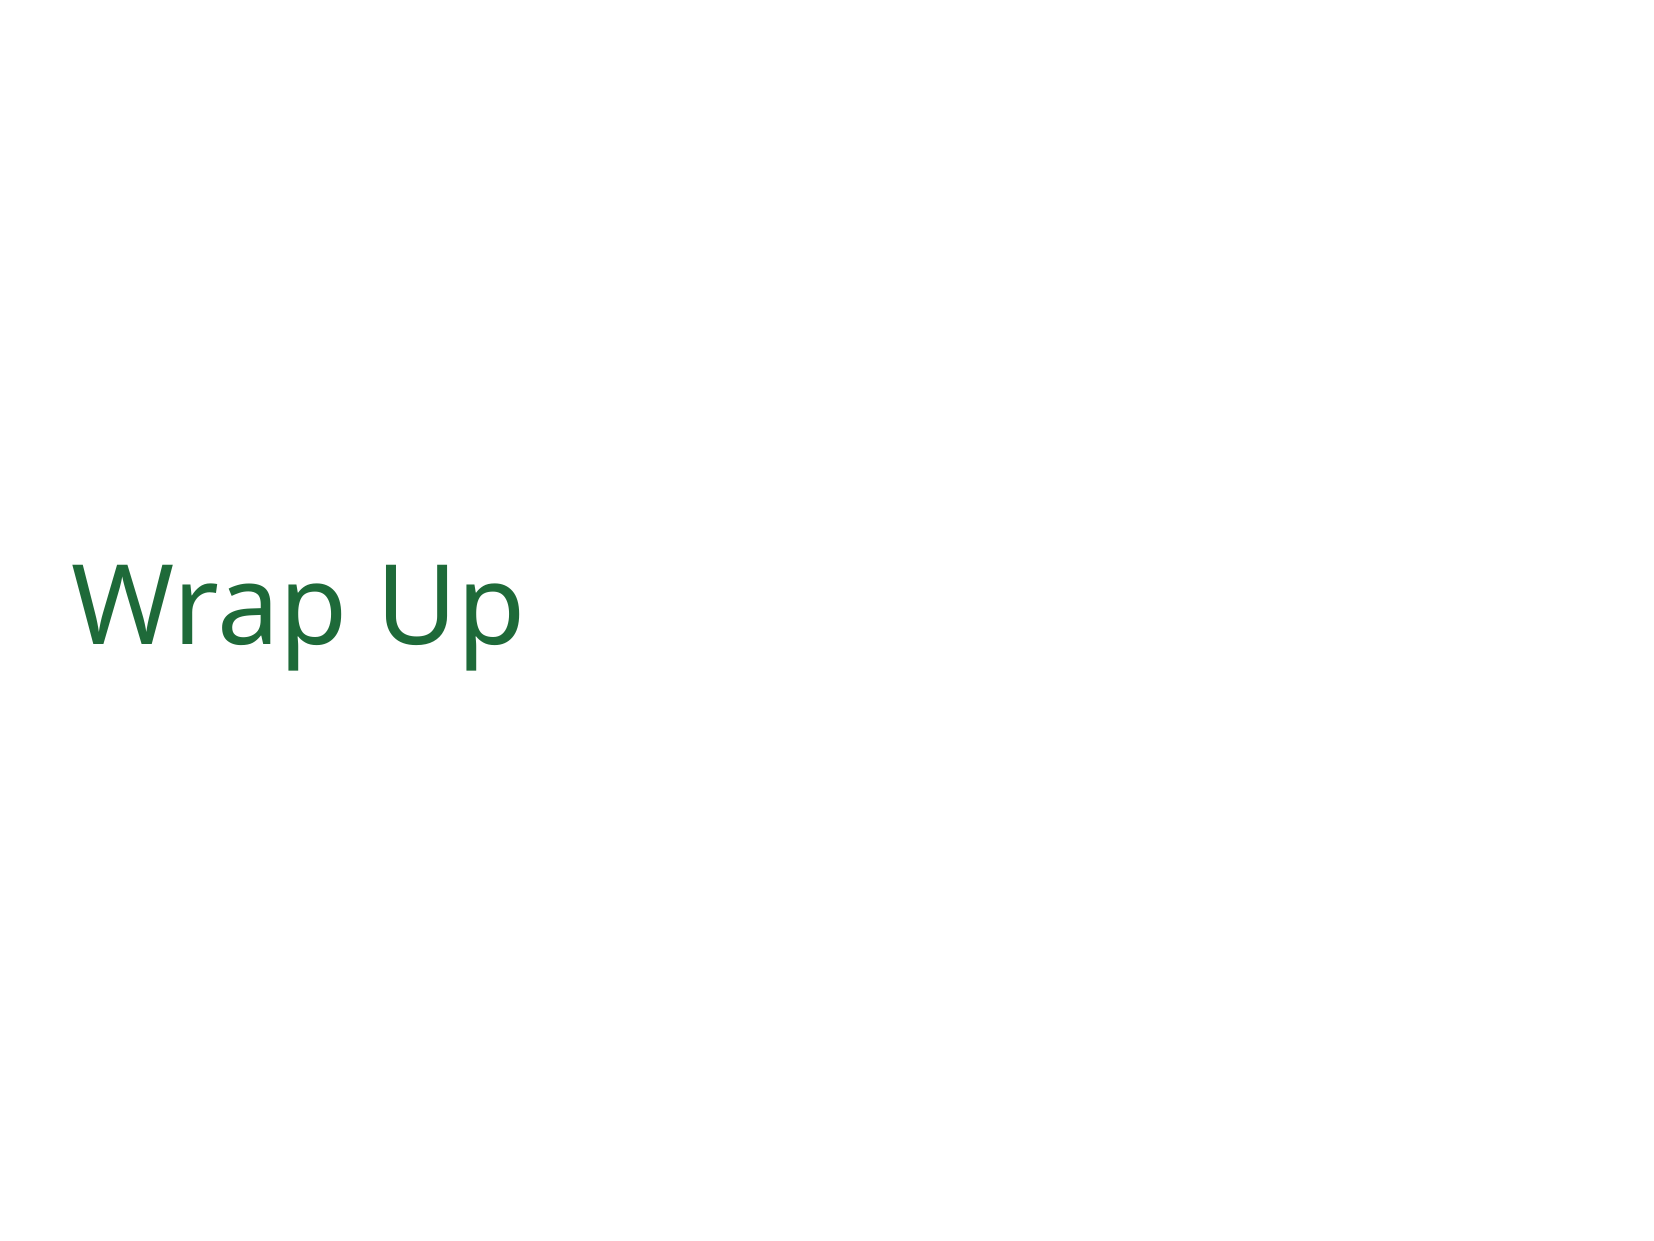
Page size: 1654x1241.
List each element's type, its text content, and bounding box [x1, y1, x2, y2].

title Wrap Up [71, 498, 1561, 706]
